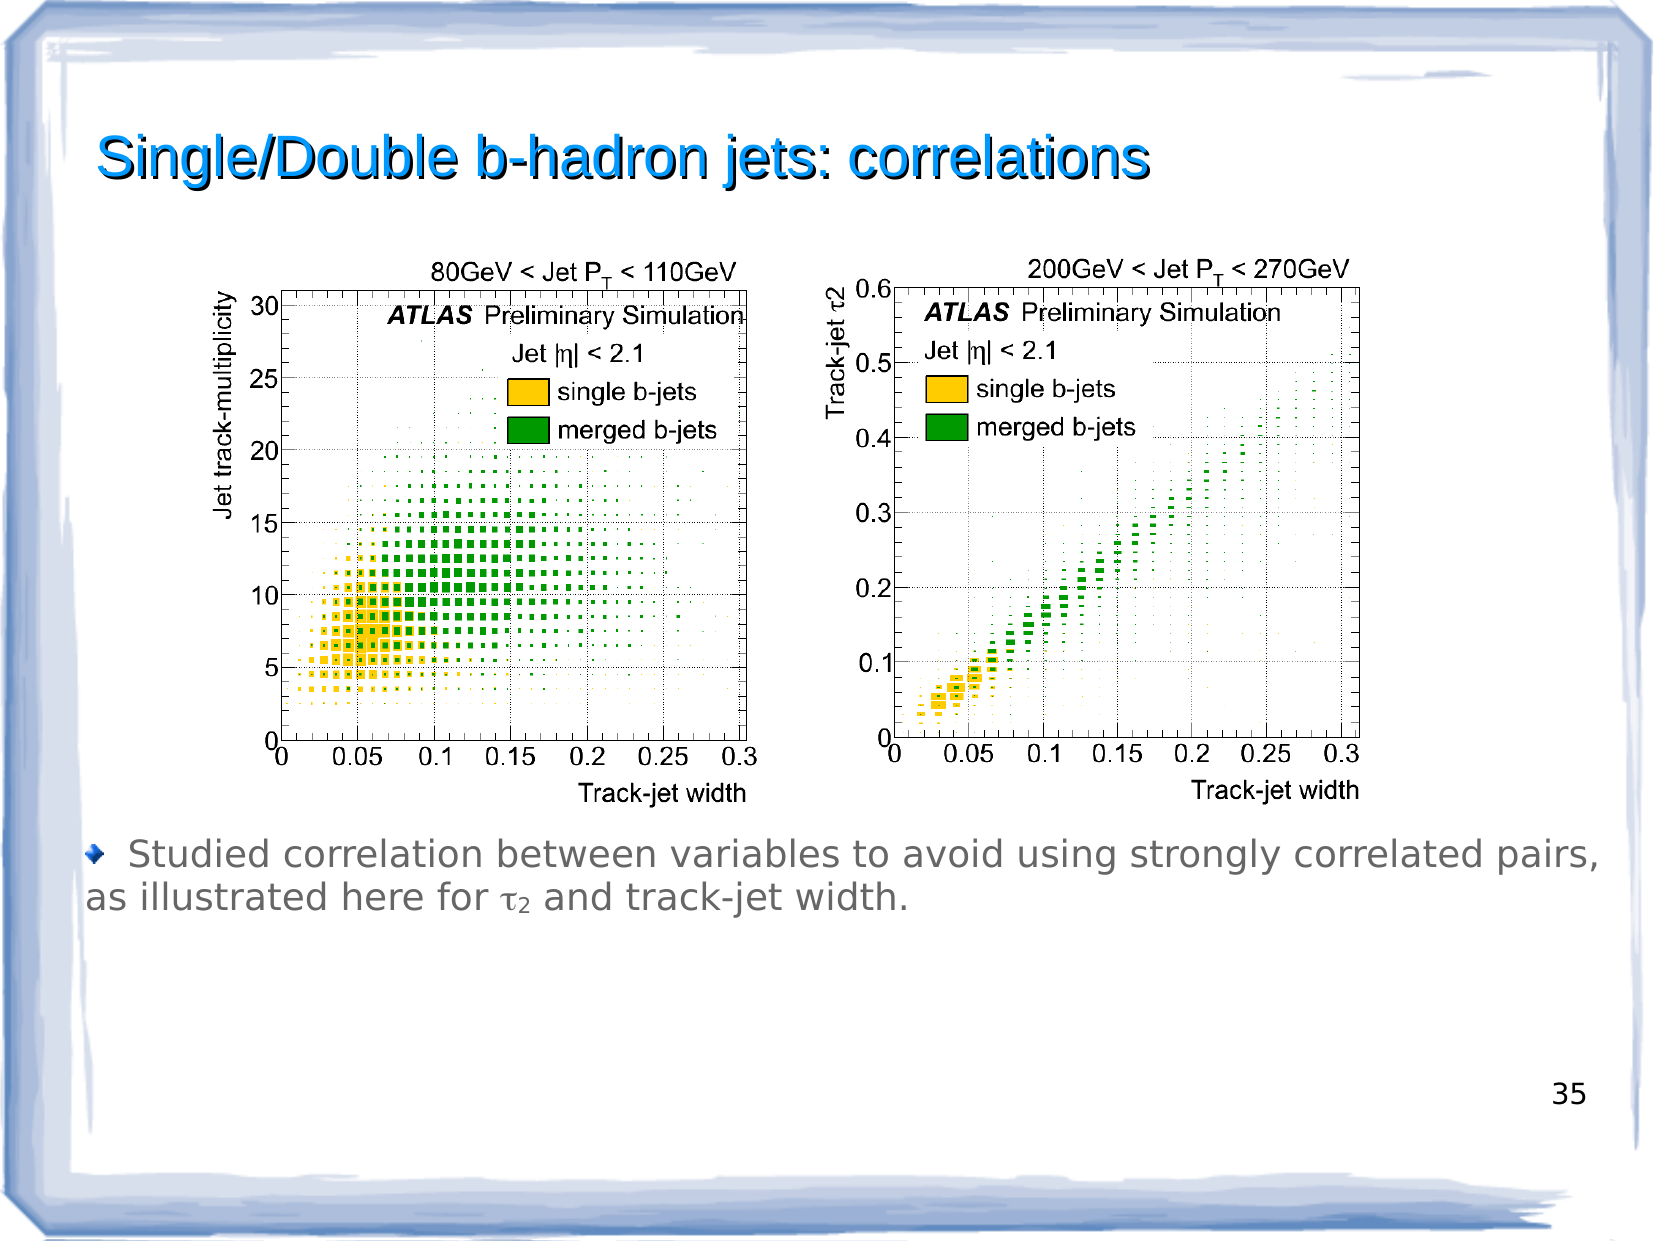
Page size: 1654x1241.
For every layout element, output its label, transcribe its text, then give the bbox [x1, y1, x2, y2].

title Single/Double b-hadron jets: correlations [95, 83, 1479, 230]
text_box Studied correlation between variables to avoid using strongly correlated pairs, as illustrated here for t2 and track-jet width. [70, 825, 1653, 955]
picture [0, 0, 1654, 1241]
